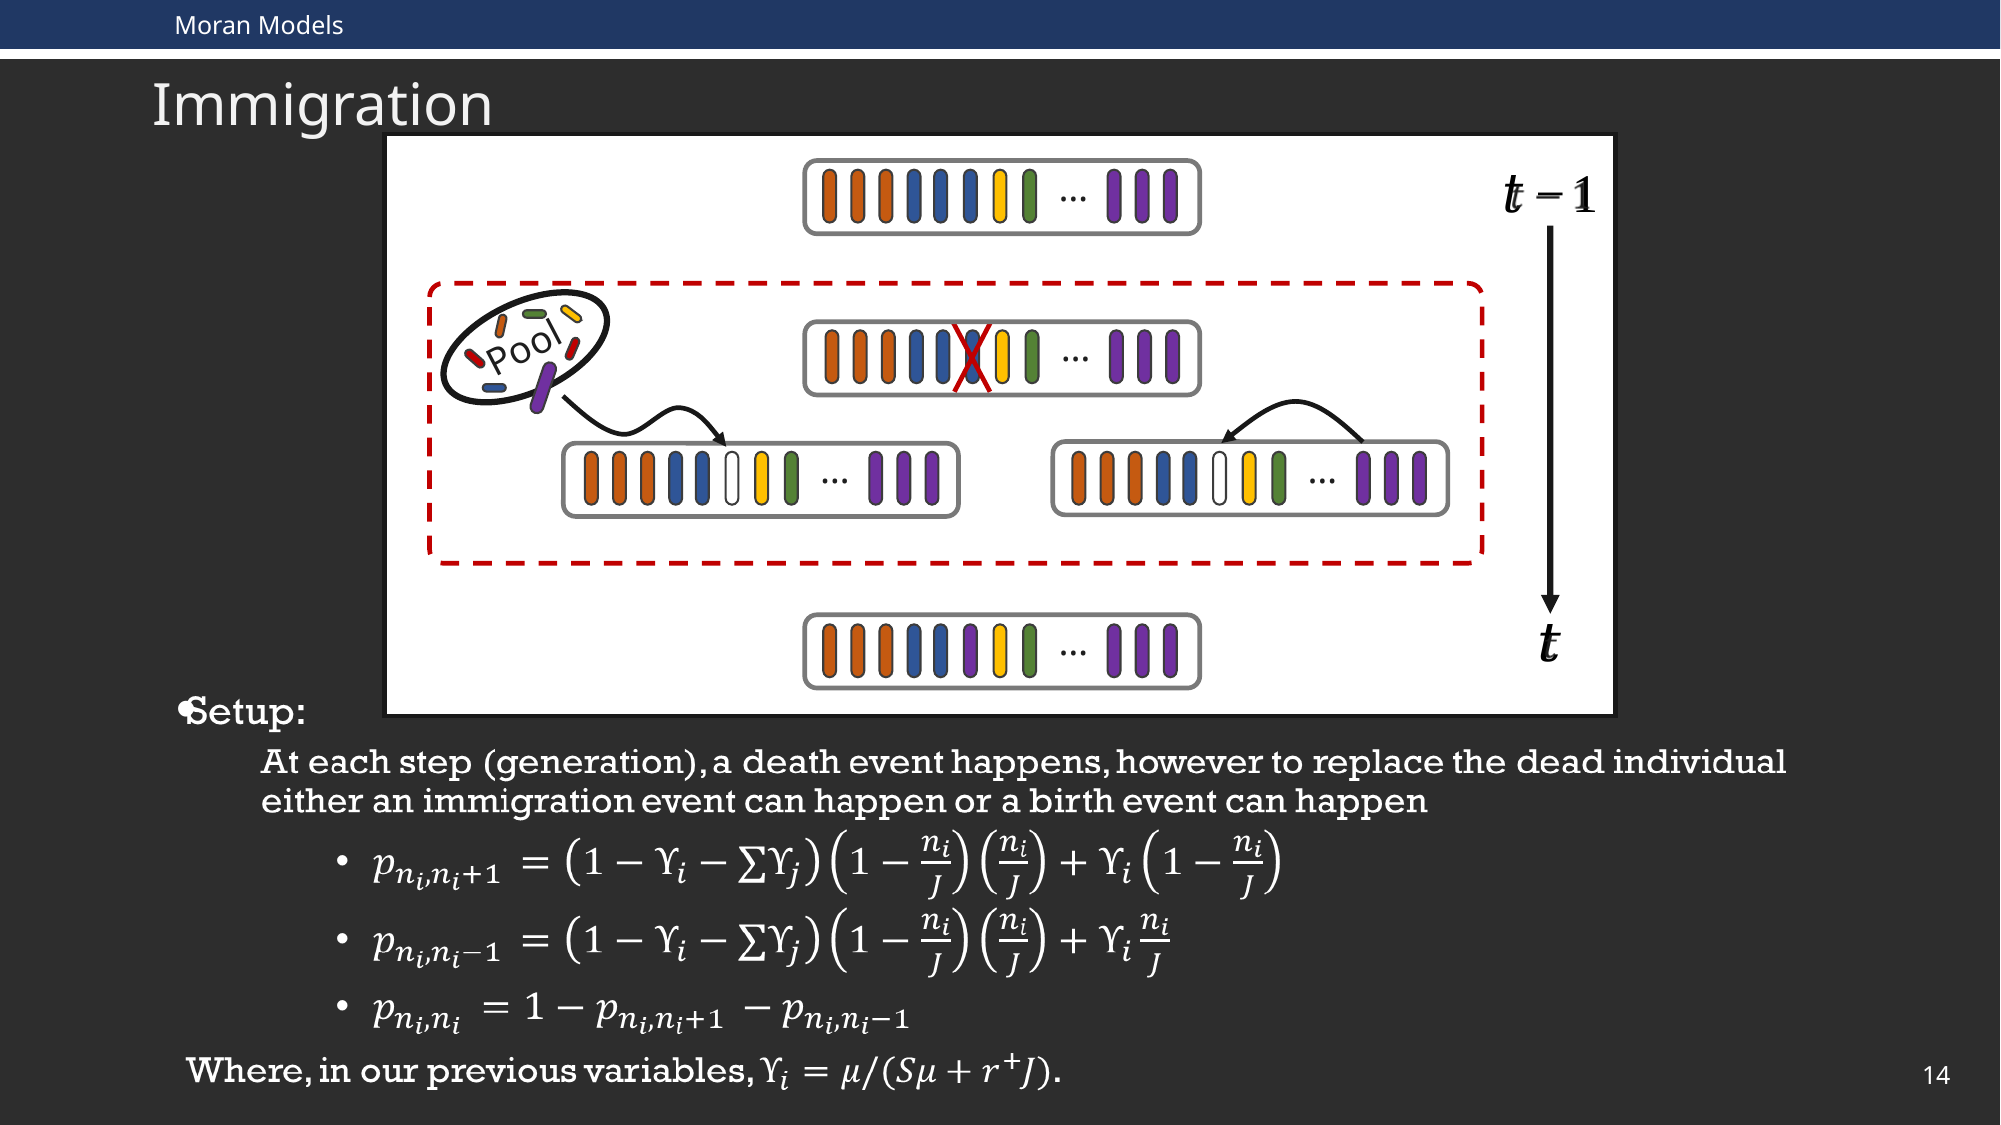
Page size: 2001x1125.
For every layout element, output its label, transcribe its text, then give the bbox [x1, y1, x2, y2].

slide_number <number> [1886, 1046, 1966, 1107]
text_box … [1043, 163, 1104, 217]
footer Moran Models [0, 0, 519, 51]
text_box … [1046, 325, 1106, 377]
list [160, 673, 1886, 1112]
text_box Pool [461, 295, 585, 390]
text_box … [1043, 618, 1104, 671]
text_box [384, 134, 1616, 716]
title Immigration [137, 59, 1863, 169]
text_box Pool [486, 392, 502, 398]
text_box … [1292, 444, 1353, 499]
text_box … [805, 446, 865, 499]
